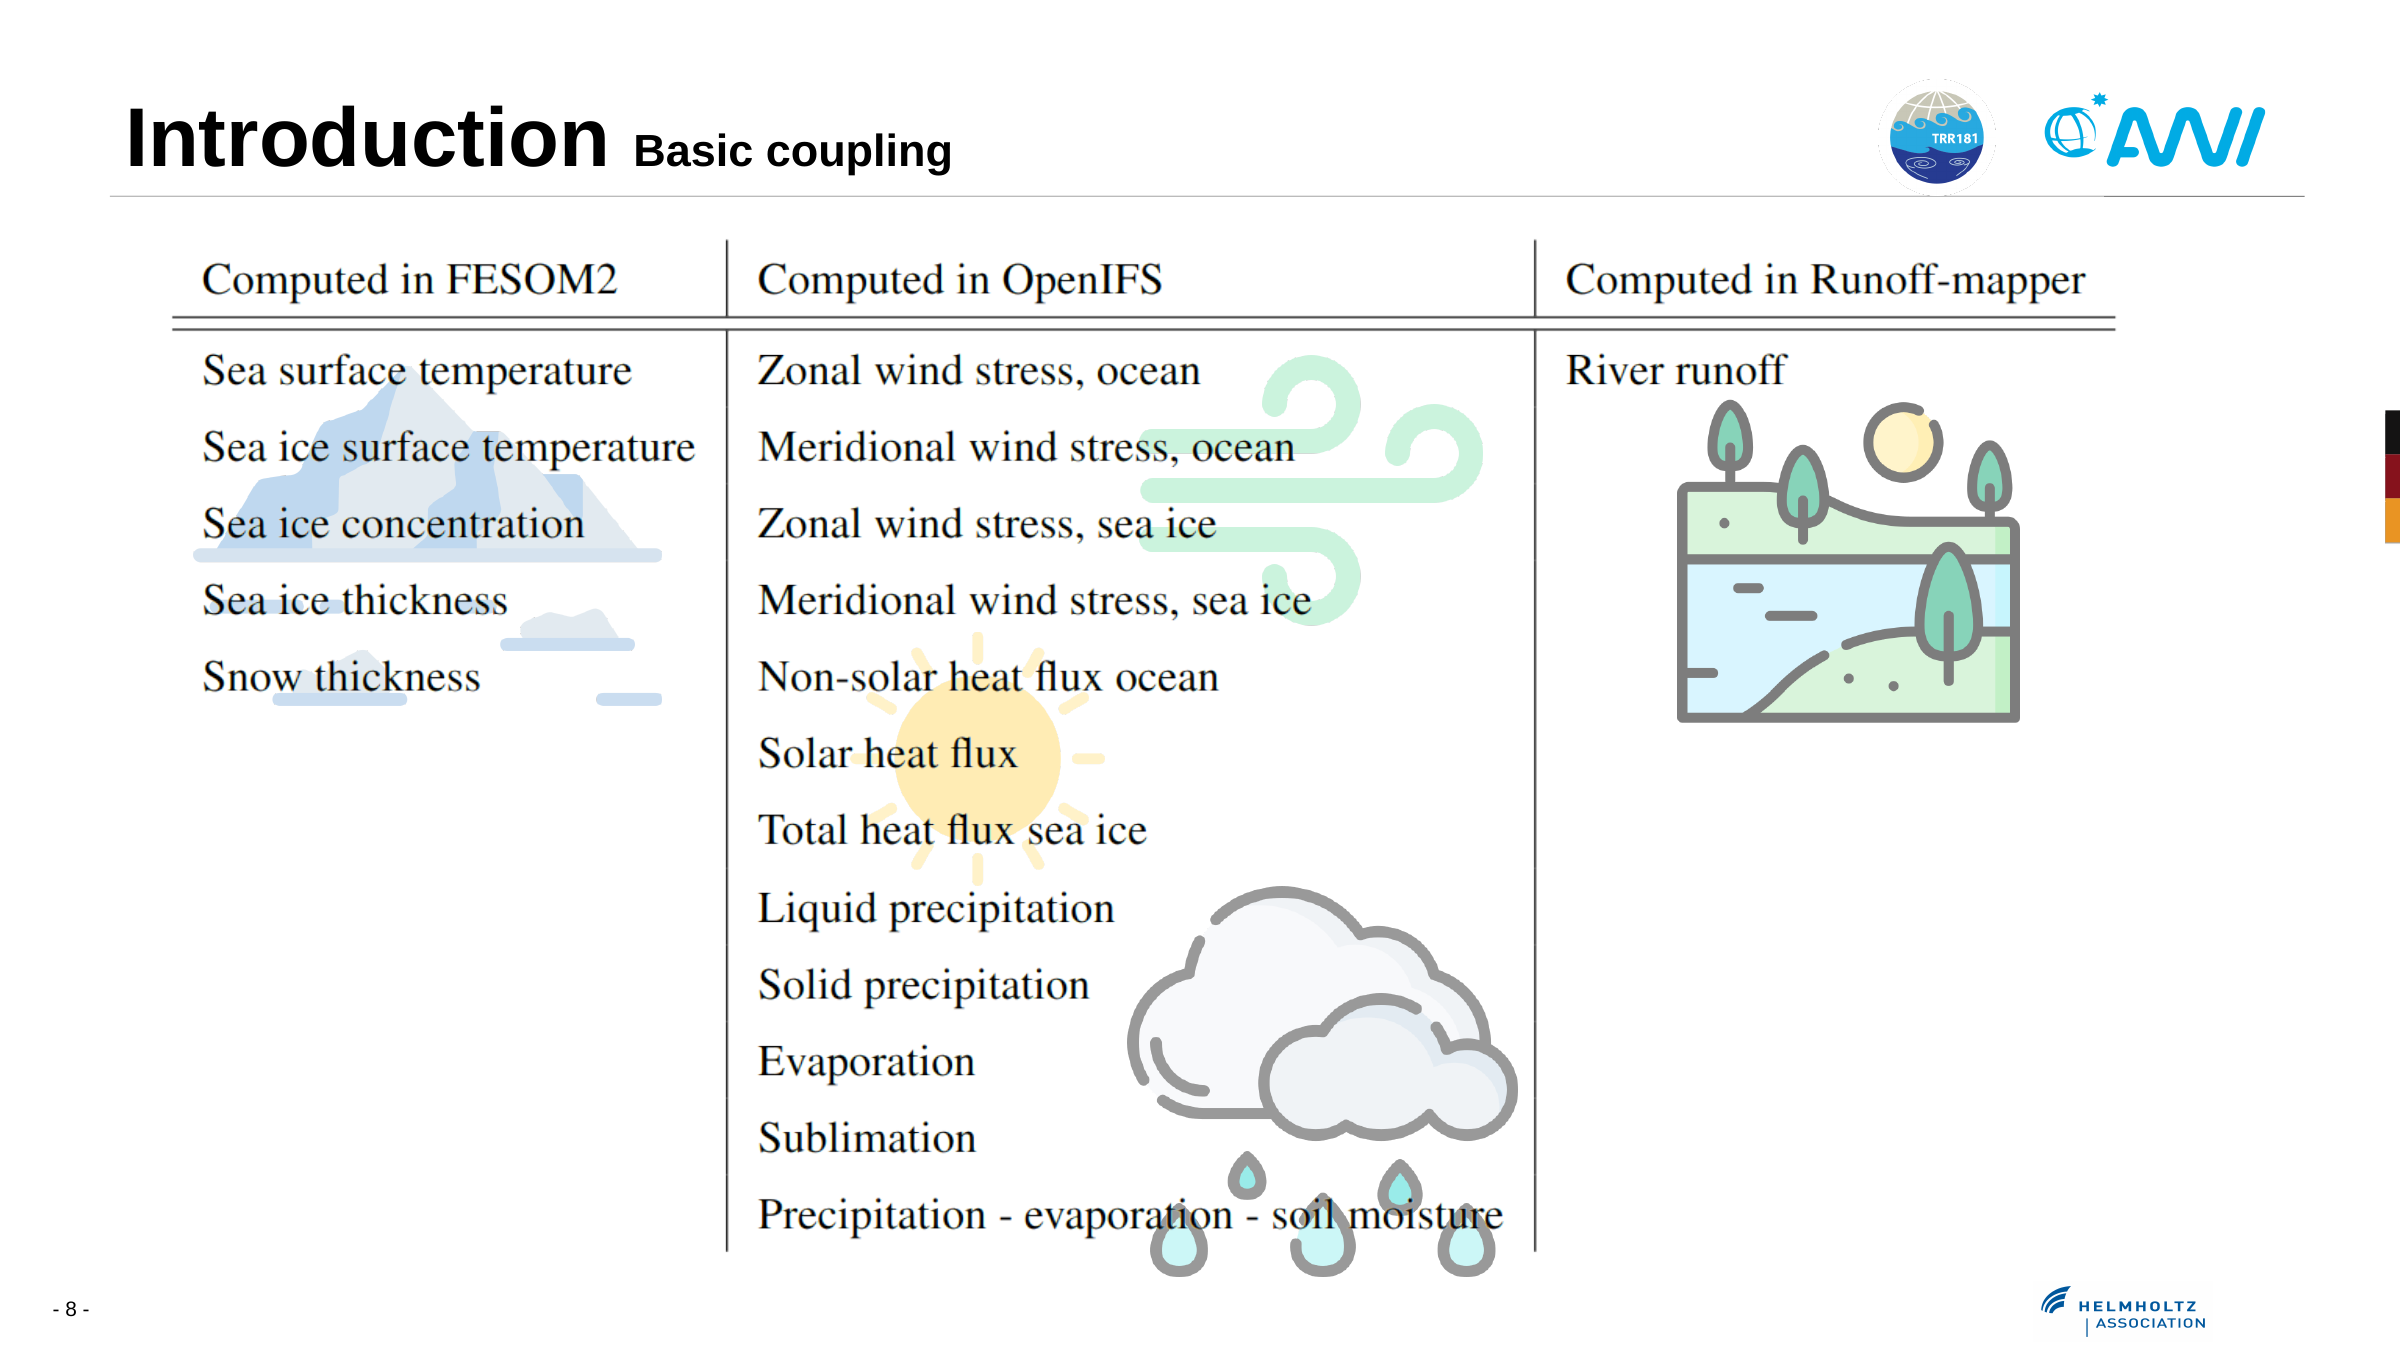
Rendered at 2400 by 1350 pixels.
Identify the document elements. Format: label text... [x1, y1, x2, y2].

picture [96, 208, 2139, 1277]
picture [2033, 1281, 2213, 1342]
text_box Introduction Basic coupling [110, 75, 2297, 195]
